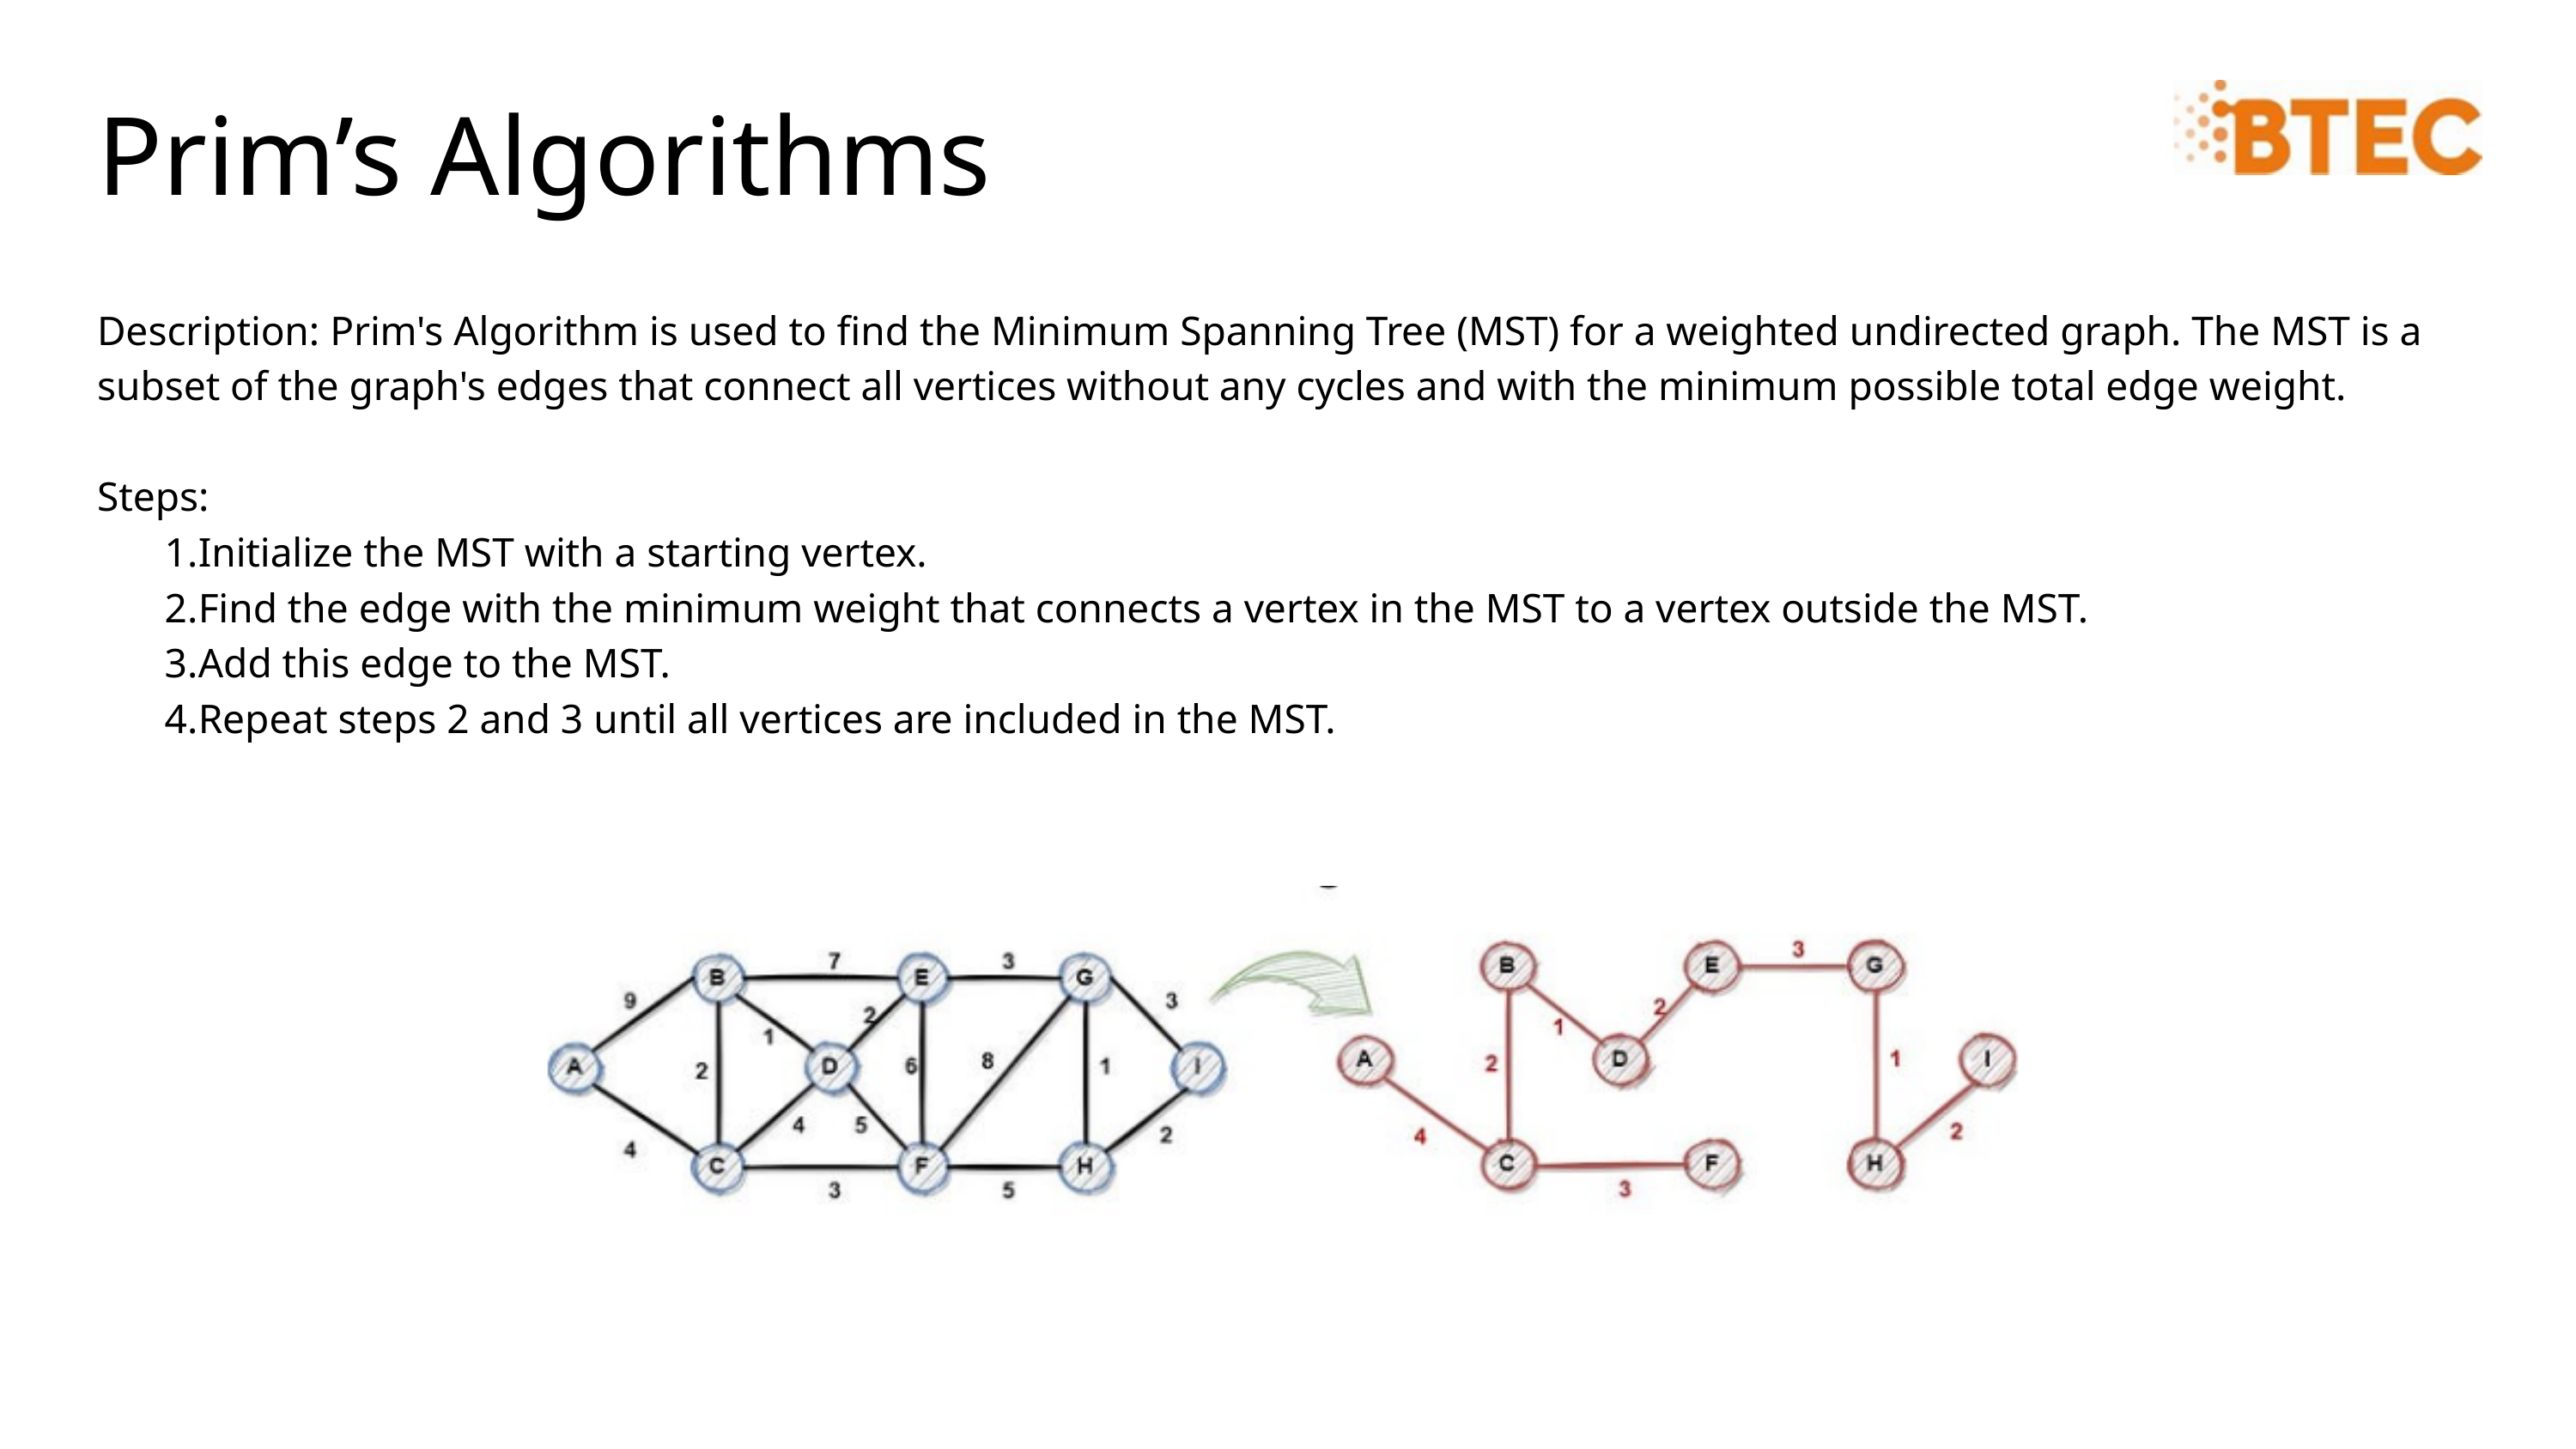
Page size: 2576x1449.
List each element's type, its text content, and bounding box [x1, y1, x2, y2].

text_box [513, 886, 2063, 1246]
text_box [2173, 80, 2482, 175]
text_box Description: Prim's Algorithm is used to find the Minimum Spanning Tree (MST) for a weighted undirected graph. The MST is a subset of the graph's edges that connect all vertices without any cycles and with the minimum possible total edge weight. Steps: Initialize the MST with a starting vertex. Find the edge with the minimum weight that connects a vertex in the MST to a vertex outside the MST. Add this edge to the MST. Repeat steps 2 and 3 until all vertices are included in the MST. [97, 297, 2482, 791]
text_box Prim’s Algorithms [97, 65, 1171, 209]
